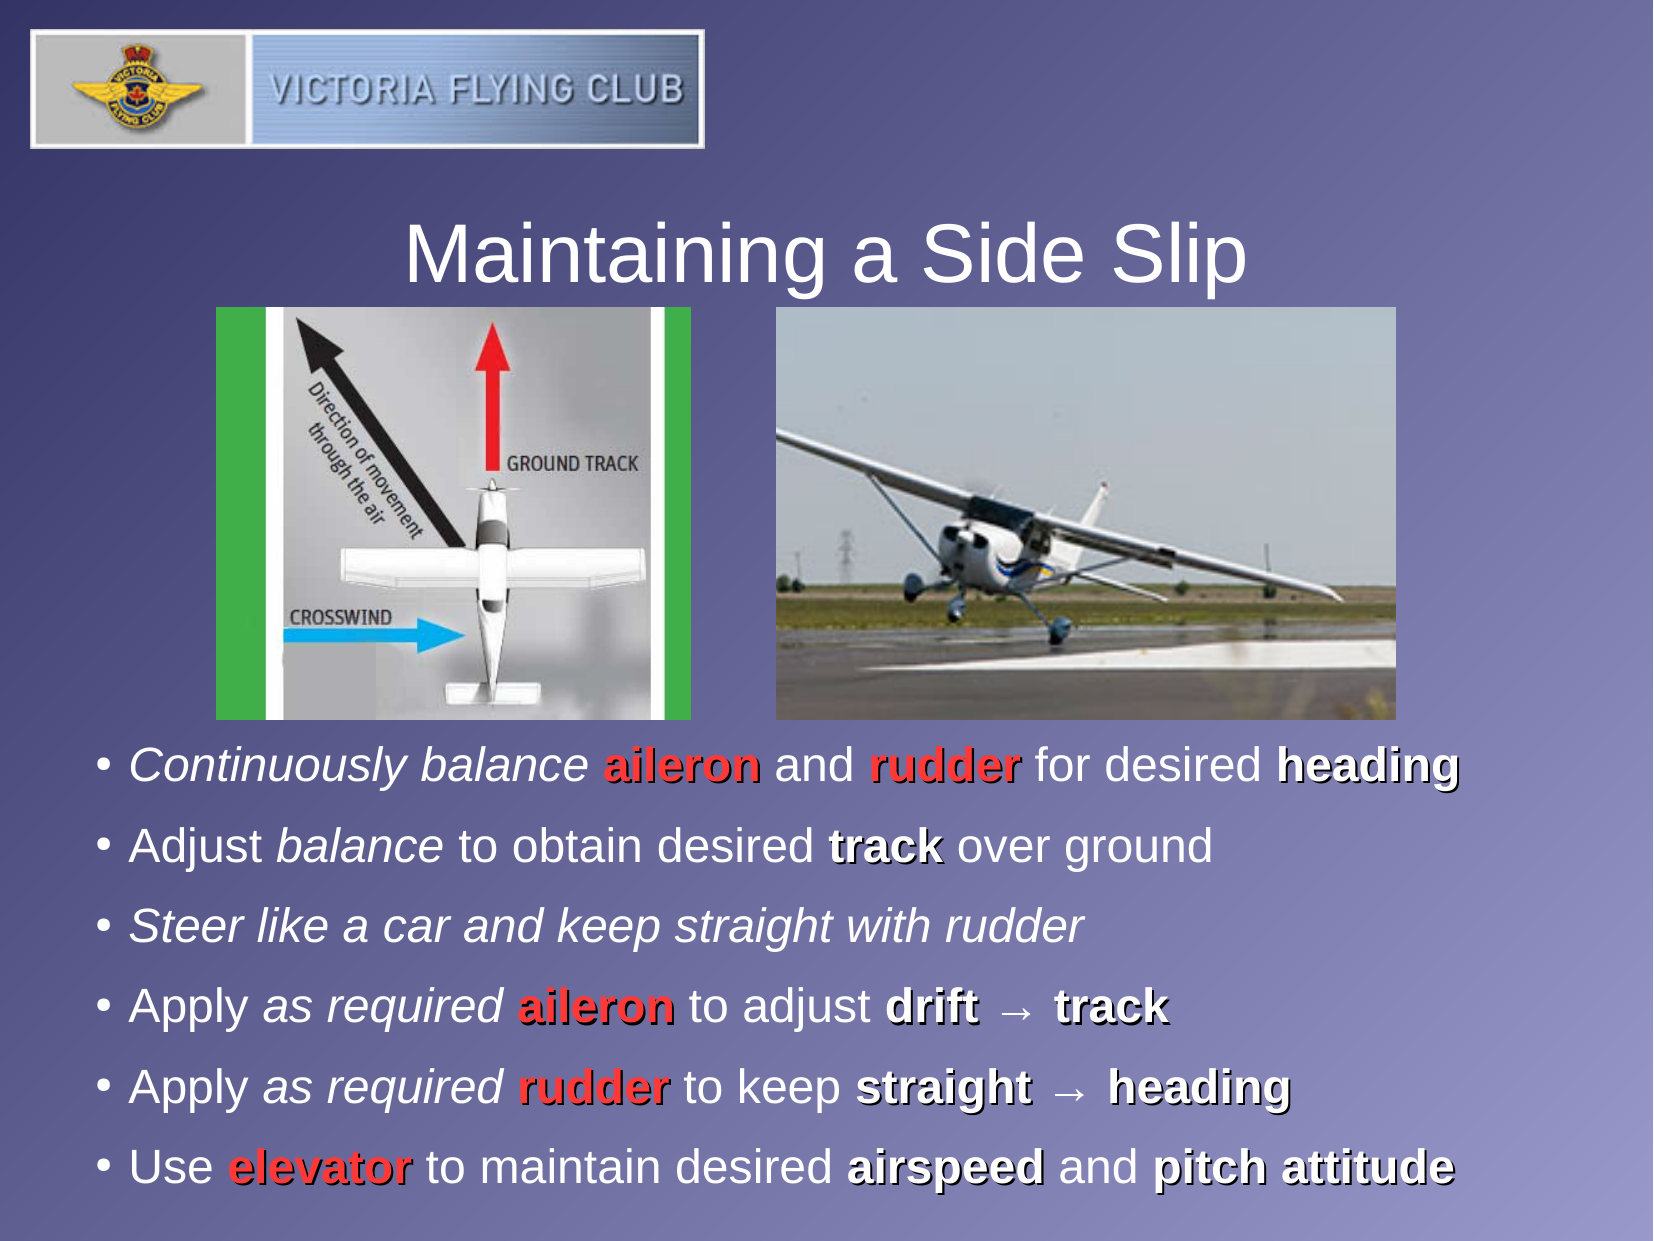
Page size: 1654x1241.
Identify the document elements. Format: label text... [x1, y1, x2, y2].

list Continuously balance aileron and rudder for desired heading Adjust balance to obtain desired track over ground Steer like a car and keep straight with rudder Apply as required aileron to adjust drift → track Apply as required rudder to keep straight → heading Use elevator to maintain desired airspeed and pitch attitude [79, 738, 1574, 1204]
picture [216, 307, 691, 721]
picture [30, 29, 705, 149]
title Maintaining a Side Slip [82, 150, 1571, 358]
picture [776, 307, 1396, 721]
